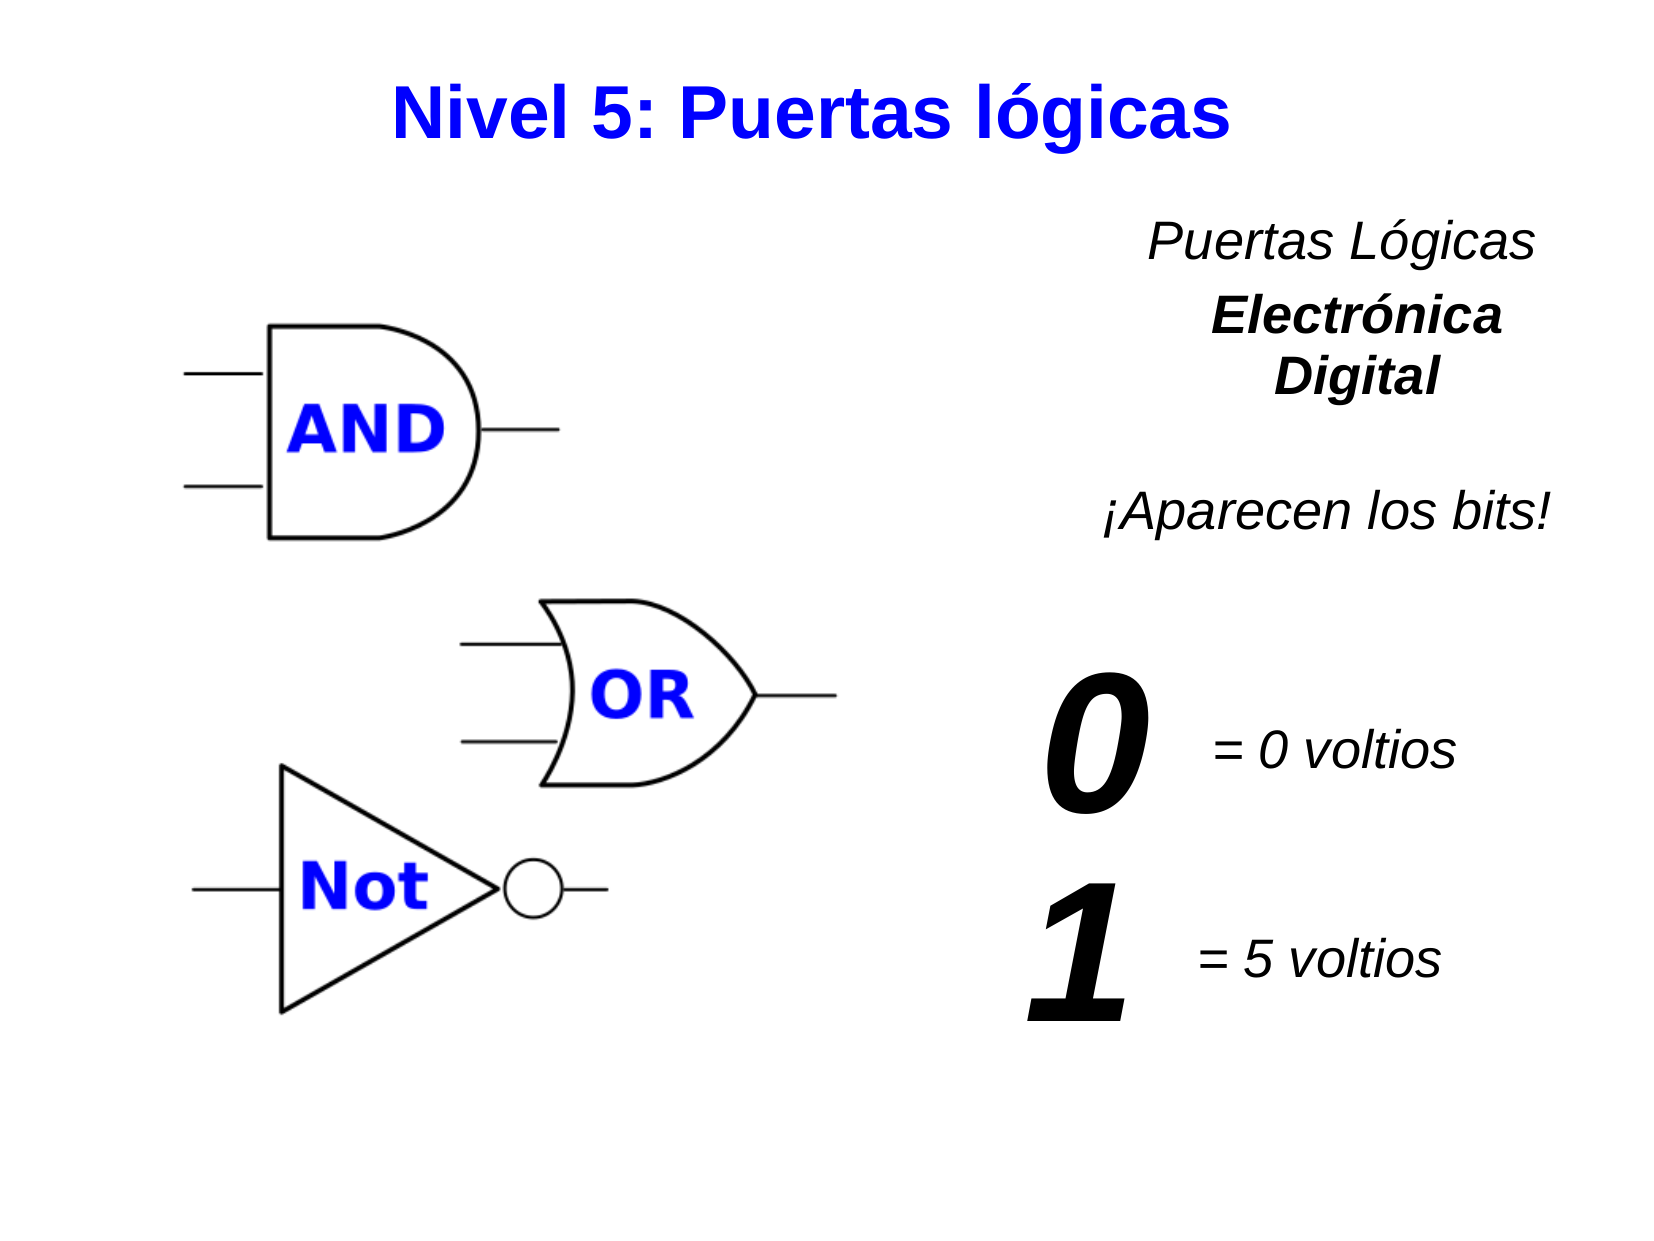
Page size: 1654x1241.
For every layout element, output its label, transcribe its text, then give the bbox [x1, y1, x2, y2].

text_box 0 [1005, 631, 1186, 856]
text_box Nivel 5: Puertas lógicas [64, 59, 1561, 166]
text_box Puertas Lógicas [1080, 210, 1605, 271]
text_box Electrónica Digital [1125, 284, 1590, 406]
text_box ¡Aparecen los bits! [1065, 480, 1591, 541]
picture [105, 260, 916, 1096]
text_box = 0 voltios [1170, 719, 1501, 781]
text_box 1 [990, 840, 1171, 1064]
text_box = 5 voltios [1155, 927, 1486, 989]
